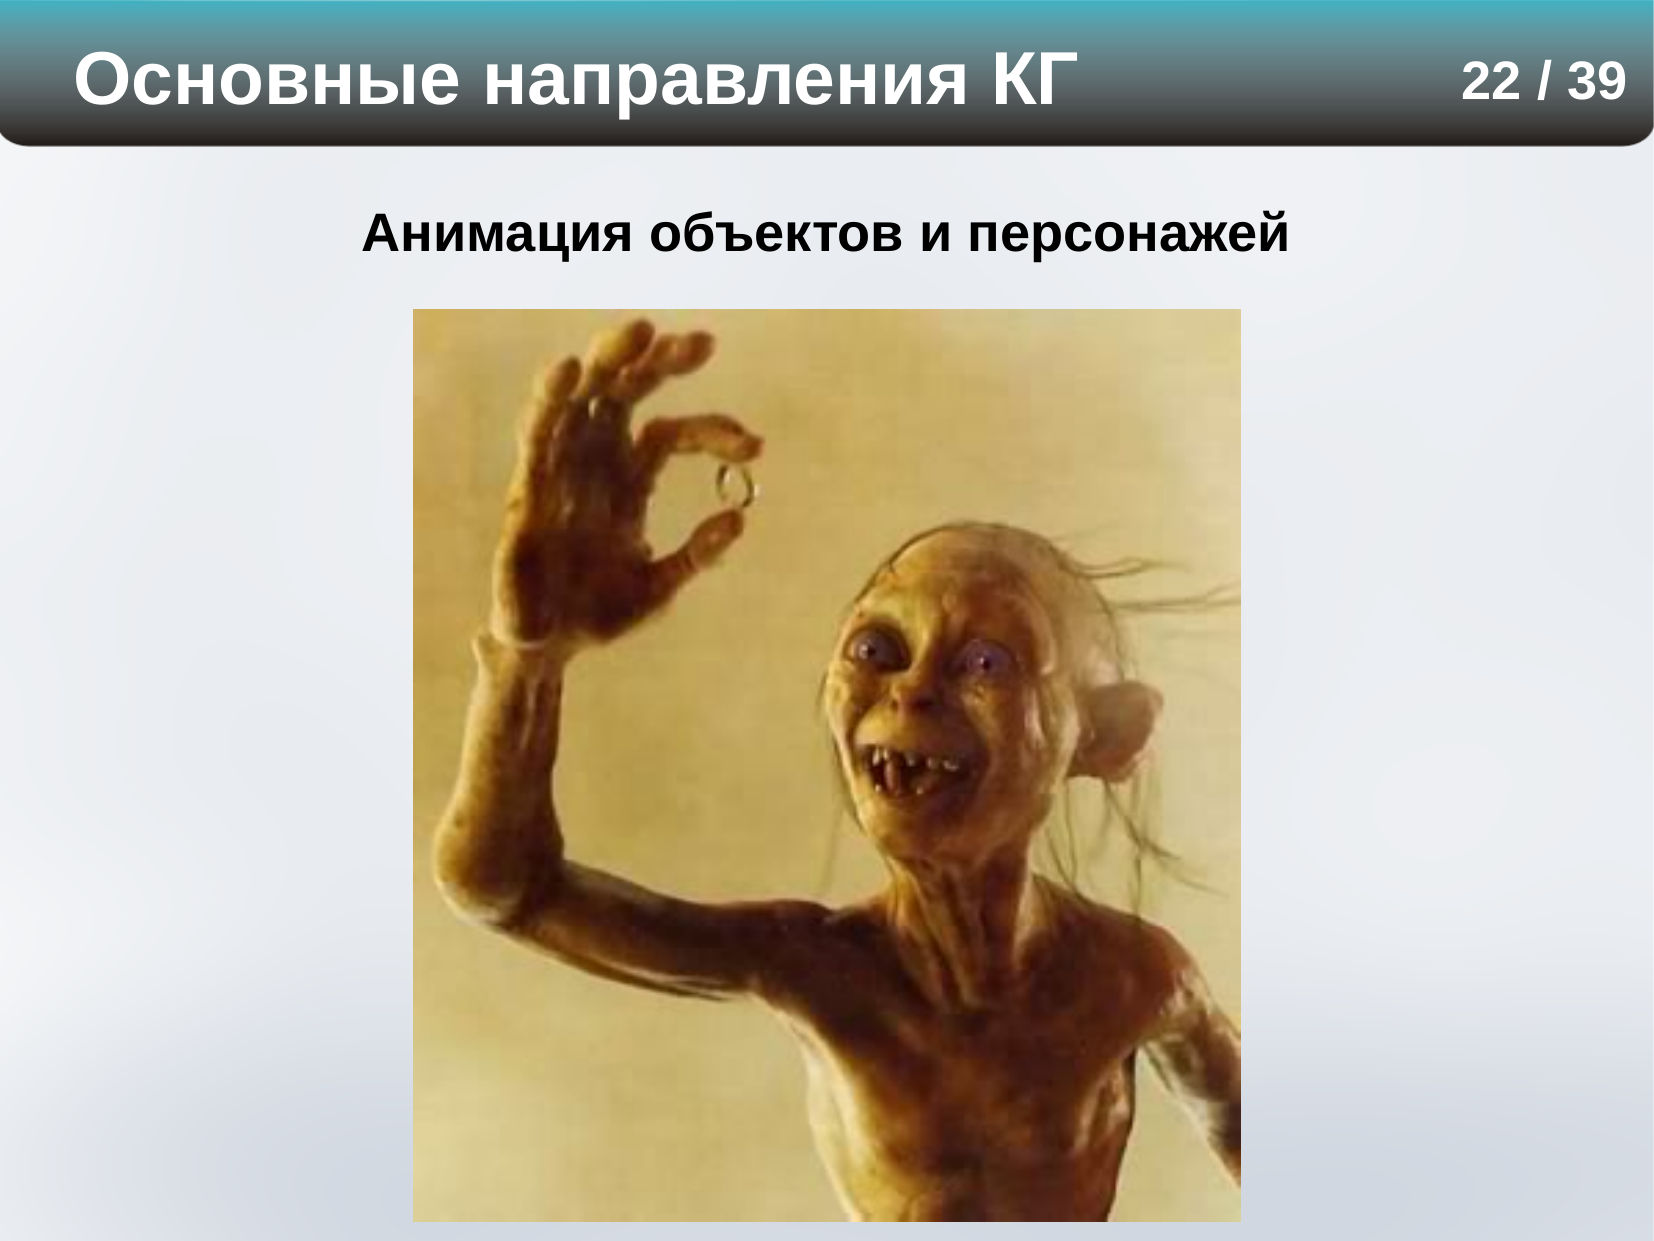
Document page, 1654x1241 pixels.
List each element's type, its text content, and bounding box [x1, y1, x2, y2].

text_box Основные направления КГ [59, 29, 1329, 129]
picture [0, 0, 1654, 1241]
text_box <number> / 39 [1446, 42, 1654, 179]
text_box Анимация объектов и персонажей [118, 195, 1536, 271]
